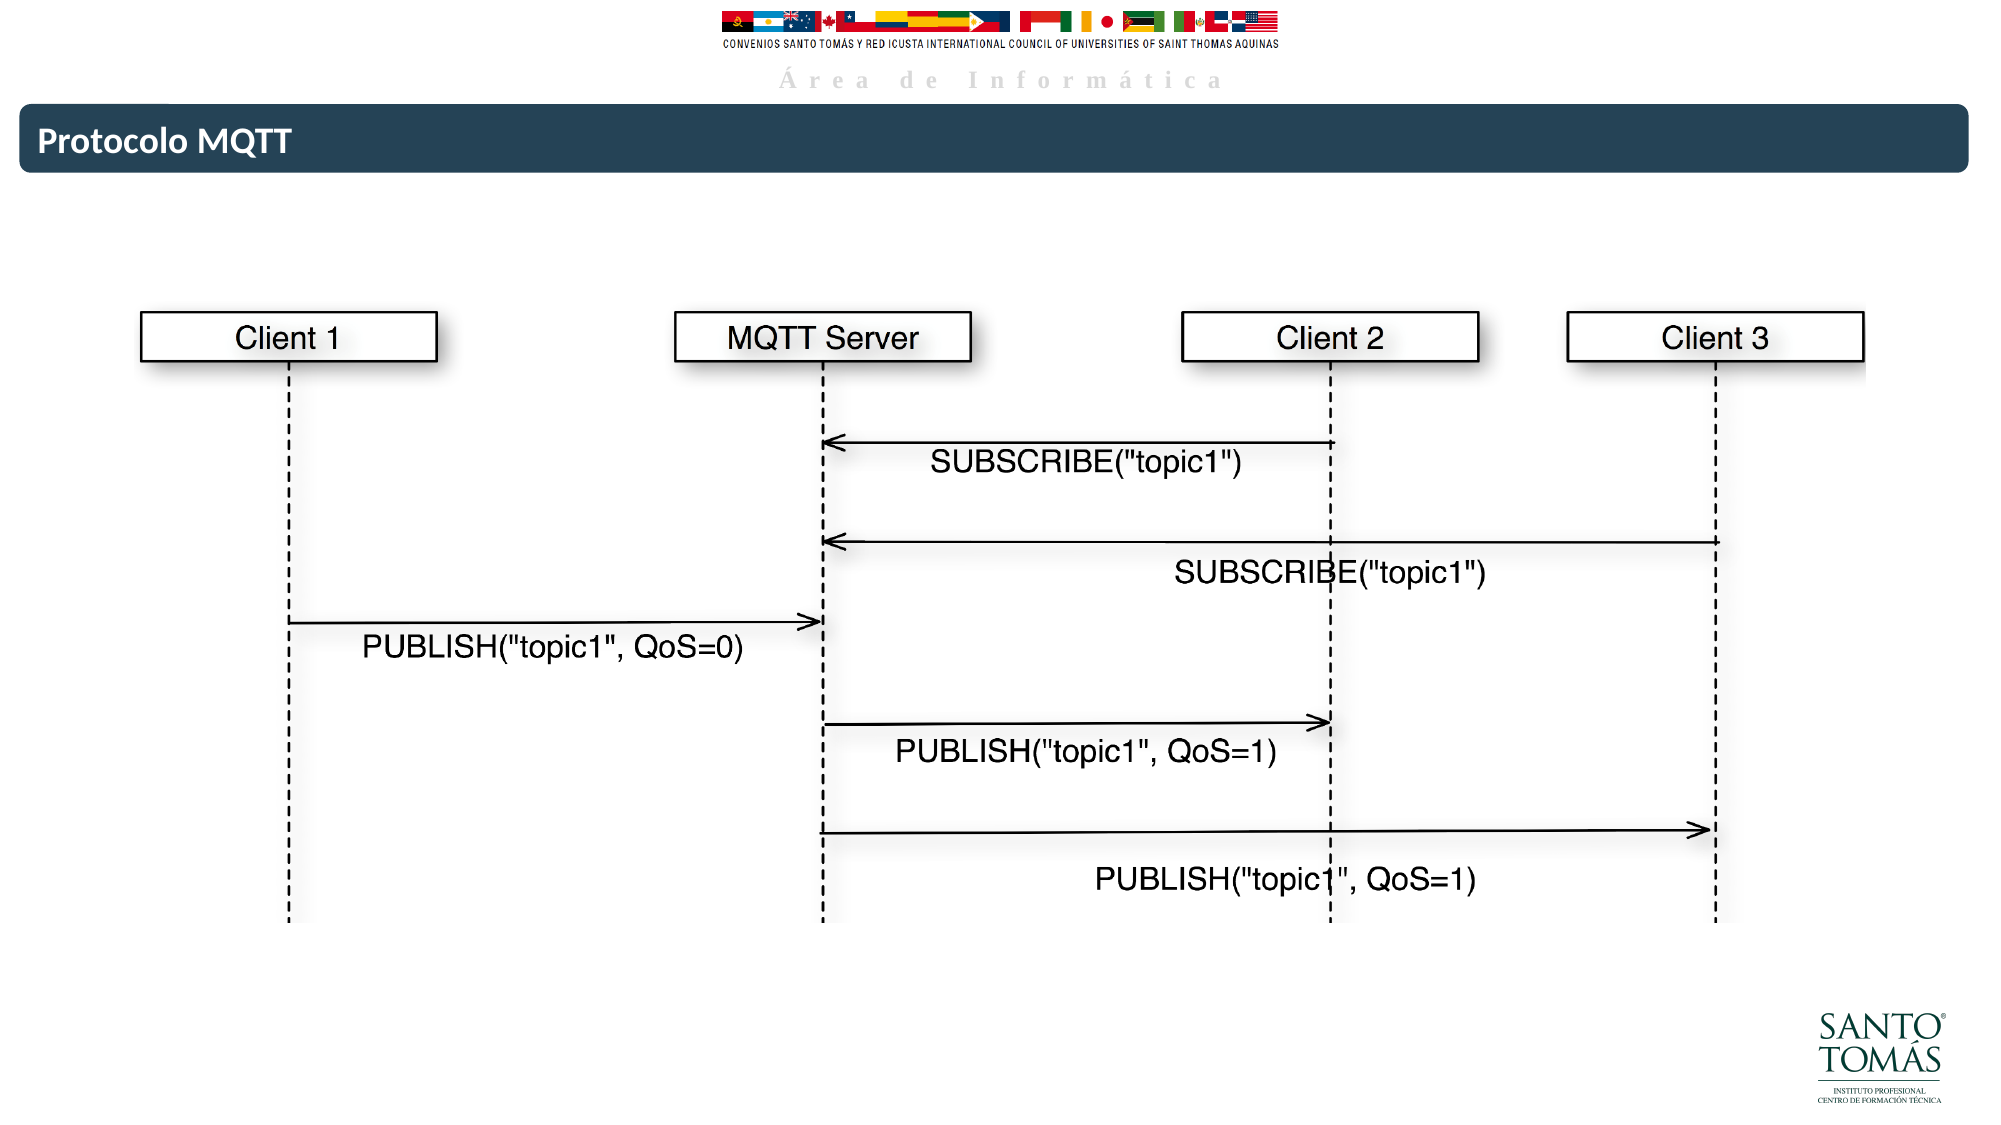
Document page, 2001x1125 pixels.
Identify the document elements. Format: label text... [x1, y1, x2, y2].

picture [134, 301, 1866, 923]
picture [1818, 1013, 1946, 1103]
picture [719, 7, 1281, 55]
text_box Protocolo MQTT [19, 103, 1969, 173]
text_box Área de Informática [645, 30, 1355, 104]
